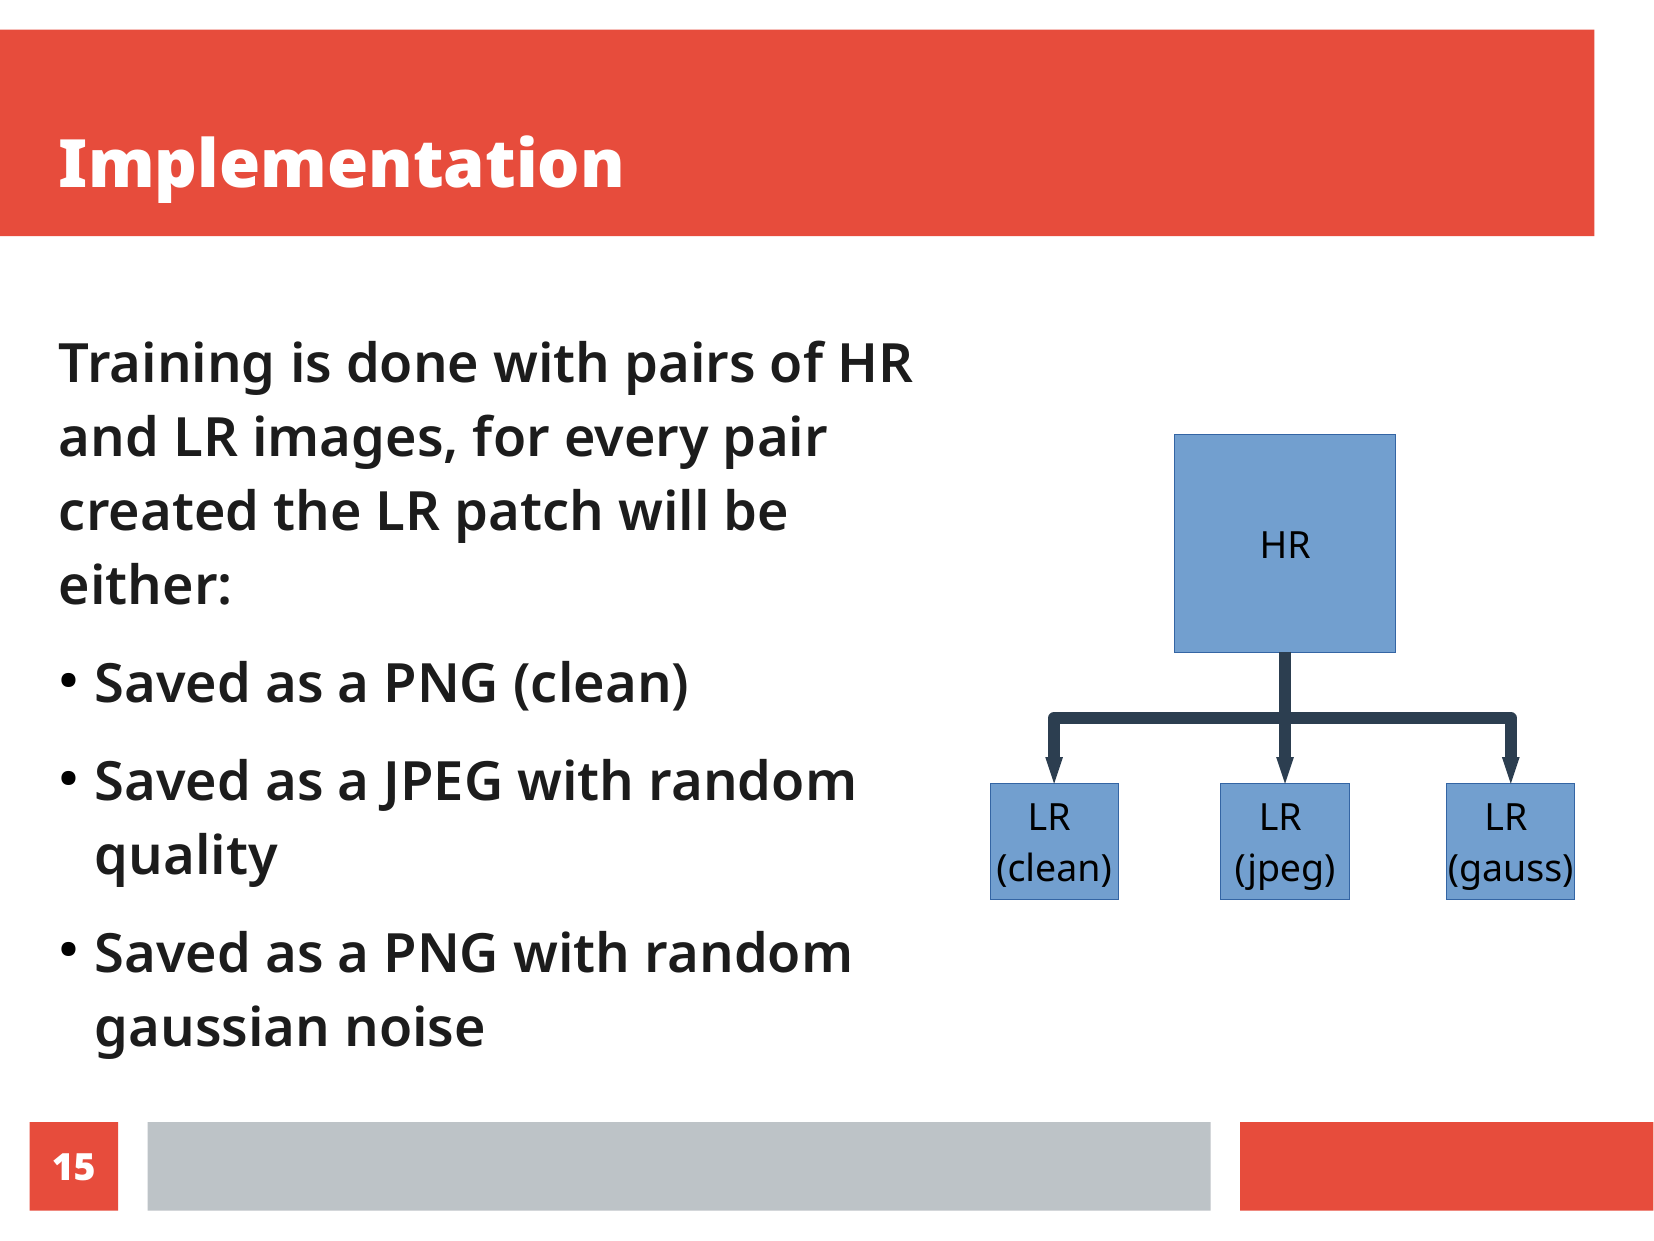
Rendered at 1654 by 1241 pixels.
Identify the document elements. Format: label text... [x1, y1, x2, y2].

text_box HR [1174, 434, 1396, 653]
title Implementation [59, 59, 1595, 207]
text_box LR (gauss) [1446, 783, 1575, 900]
text_box LR (clean) [990, 783, 1119, 900]
text_box LR (jpeg) [1220, 783, 1350, 900]
list Training is done with pairs of HR and LR images, for every pair created the LR patch will be either: Saved as a PNG (clean) Saved as a JPEG with random quality Saved as a PNG with random gaussian noise [59, 324, 961, 1093]
